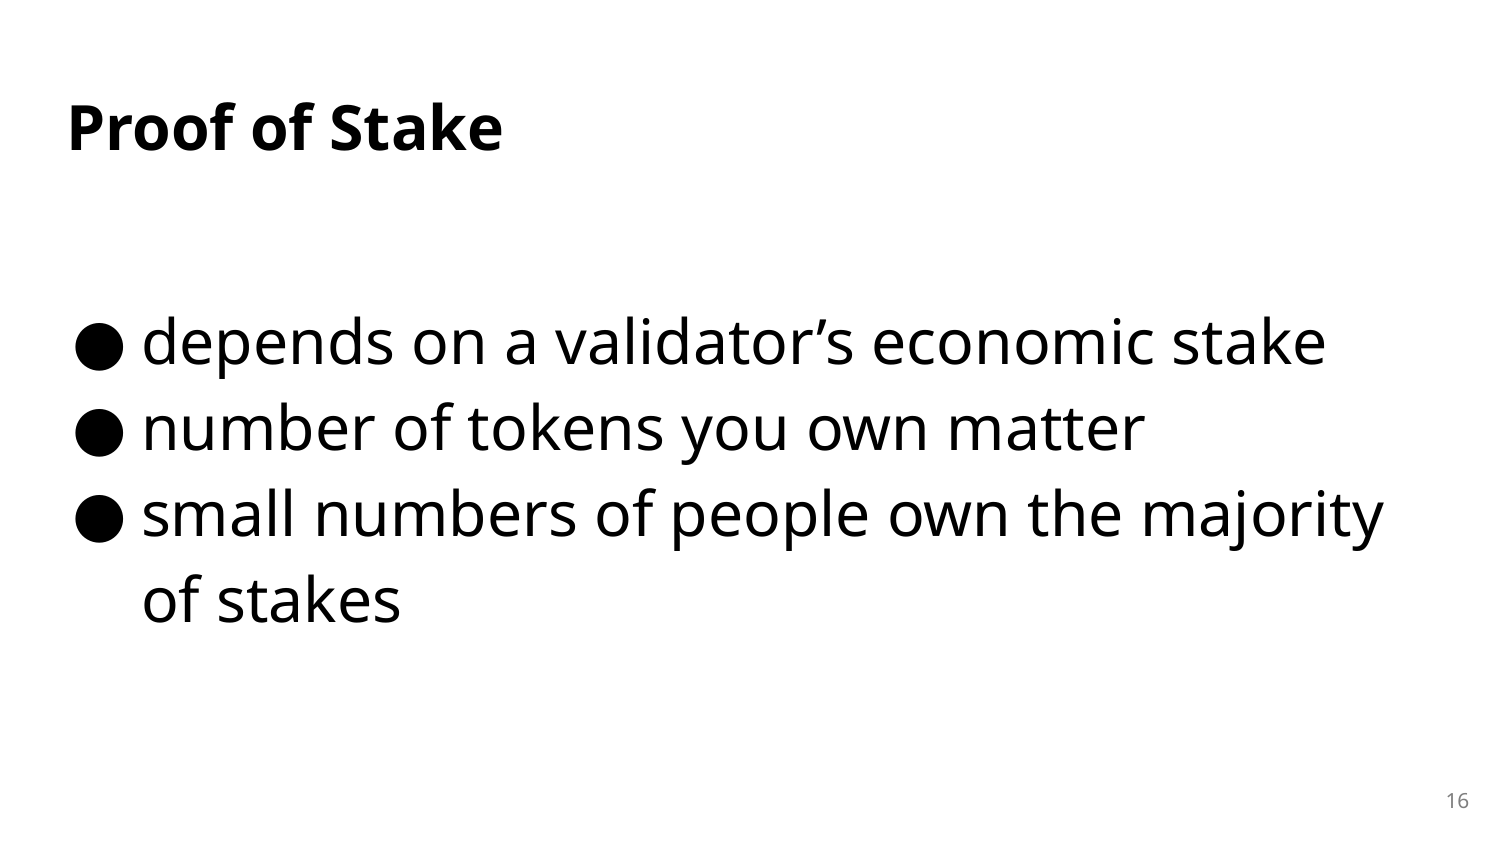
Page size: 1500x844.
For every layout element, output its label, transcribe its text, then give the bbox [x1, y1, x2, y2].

list depends on a validator’s economic stake number of tokens you own matter small numbers of people own the majority of stakes [51, 275, 1449, 837]
title Proof of Stake [51, 72, 1449, 176]
slide_number <number> [1394, 769, 1484, 834]
